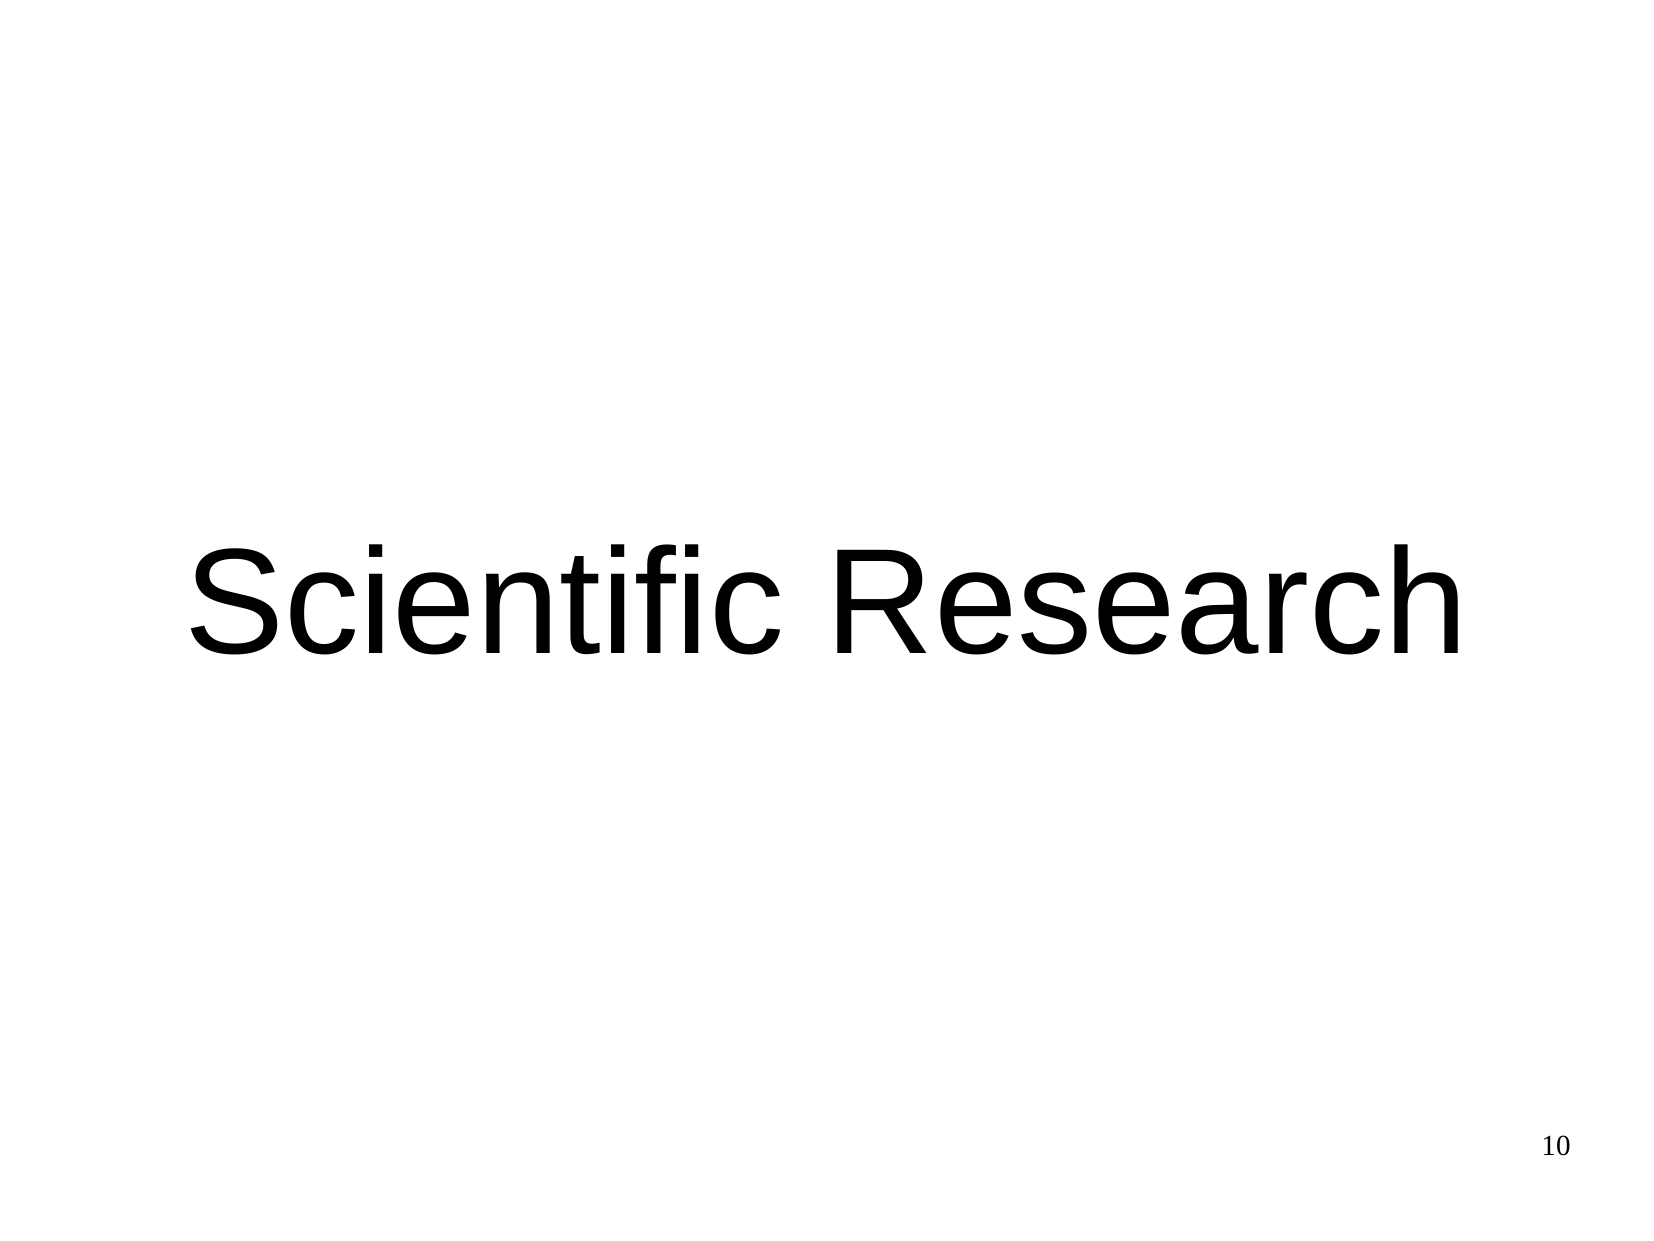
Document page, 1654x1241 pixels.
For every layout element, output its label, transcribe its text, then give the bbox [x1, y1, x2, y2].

title Scientific Research [82, 498, 1571, 706]
